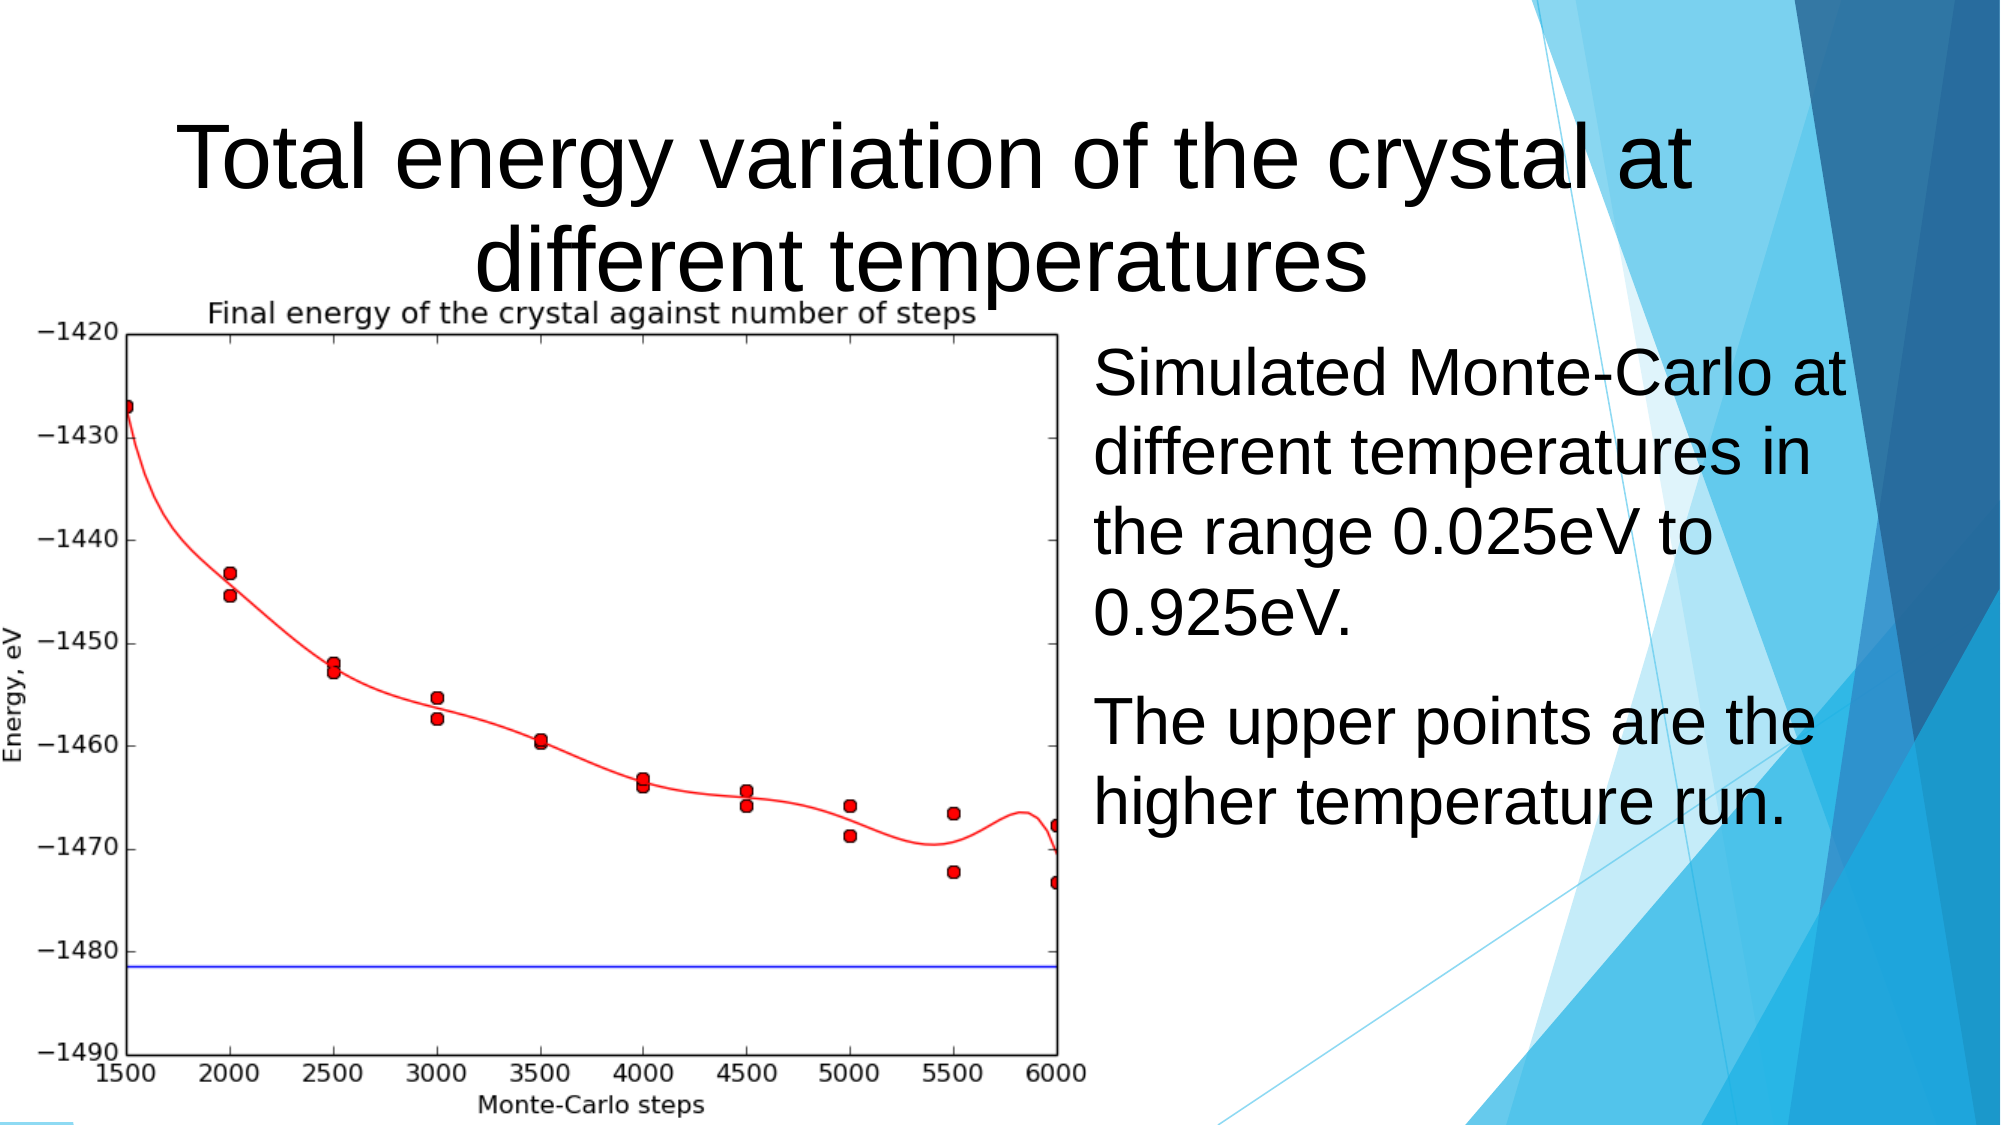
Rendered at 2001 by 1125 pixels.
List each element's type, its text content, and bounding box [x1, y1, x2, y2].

title Total energy variation of the crystal at different temperatures [111, 100, 1760, 317]
list Simulated Monte-Carlo at different temperatures in the range 0.025eV to 0.925eV. The upper points are the higher temperature run. [1022, 328, 1901, 1125]
picture [0, 283, 1087, 1122]
